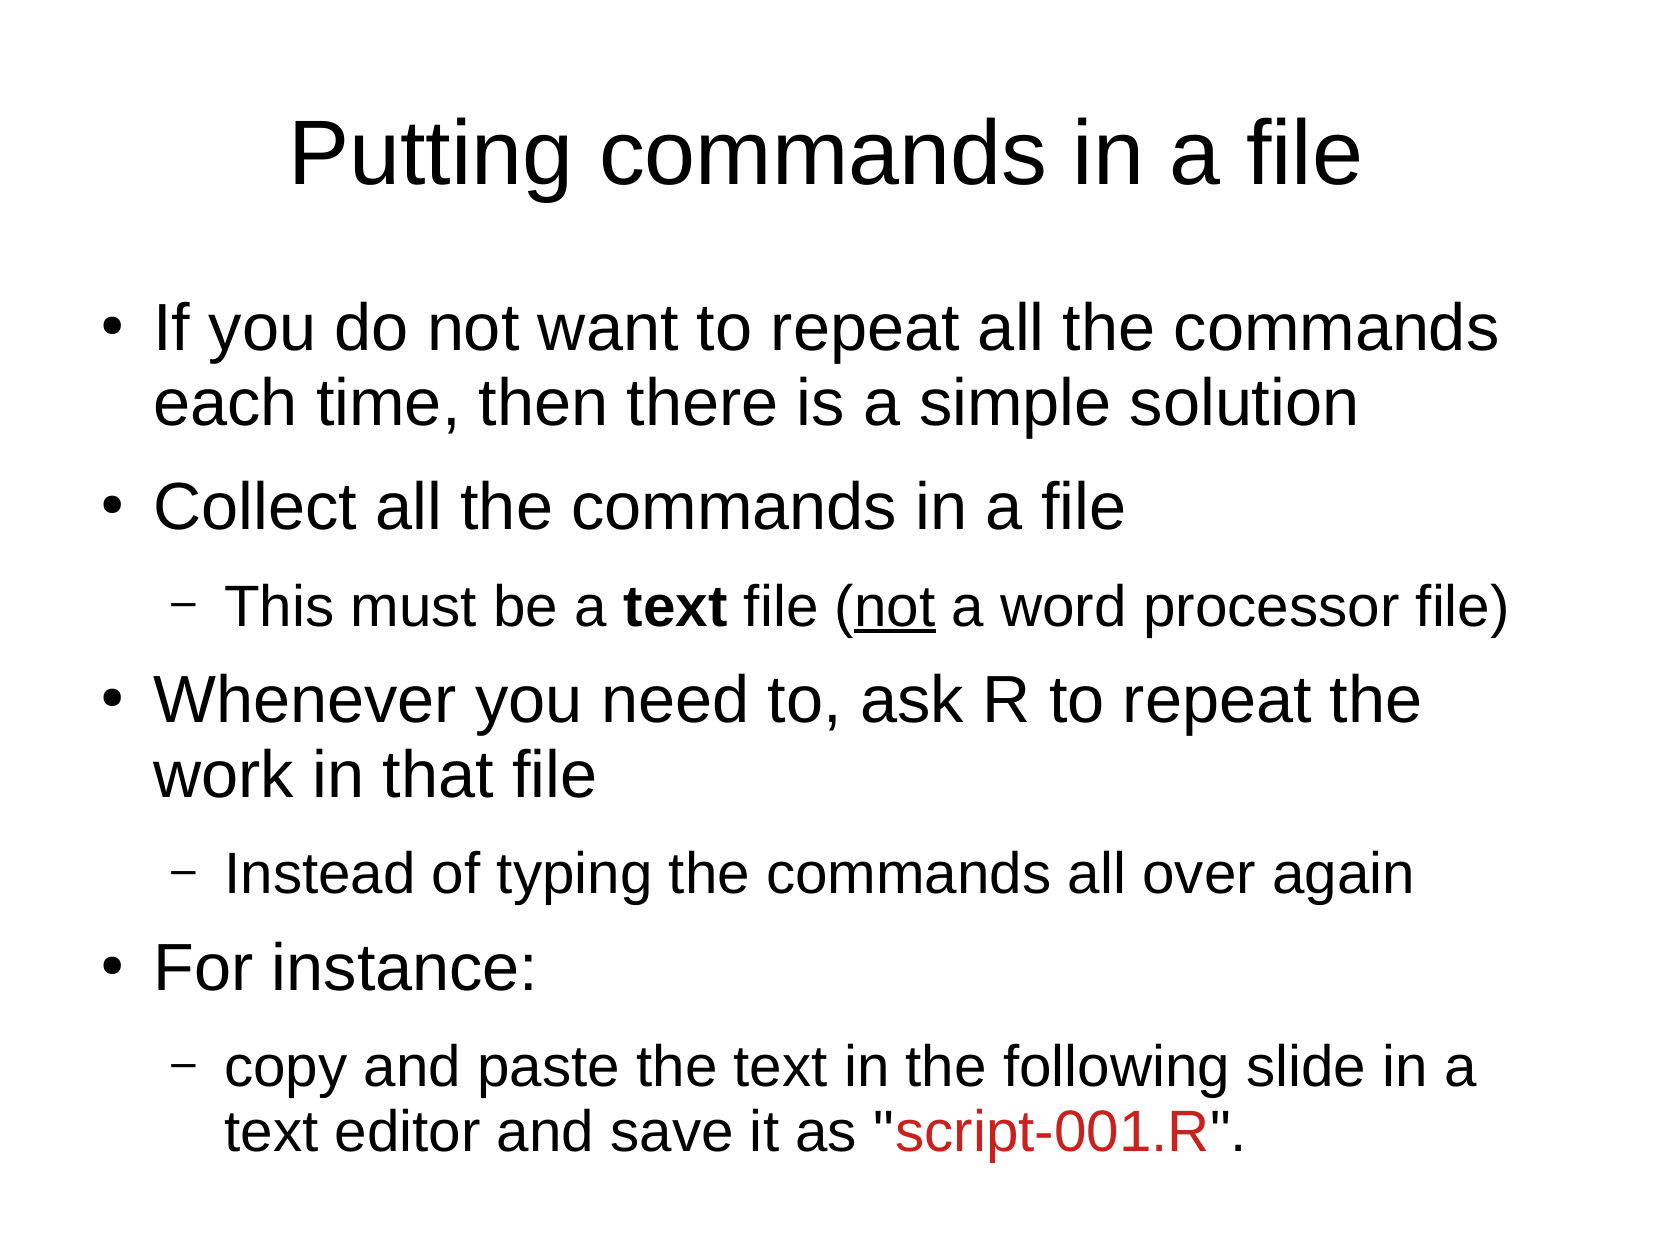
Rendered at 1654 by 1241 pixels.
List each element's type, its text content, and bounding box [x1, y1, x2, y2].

title Putting commands in a file [82, 49, 1571, 257]
list If you do not want to repeat all the commands each time, then there is a simple solution Collect all the commands in a file This must be a text file (not a word processor file) Whenever you need to, ask R to repeat the work in that file Instead of typing the commands all over again For instance: copy and paste the text in the following slide in a text editor and save it as "script-001.R". [82, 290, 1571, 1170]
